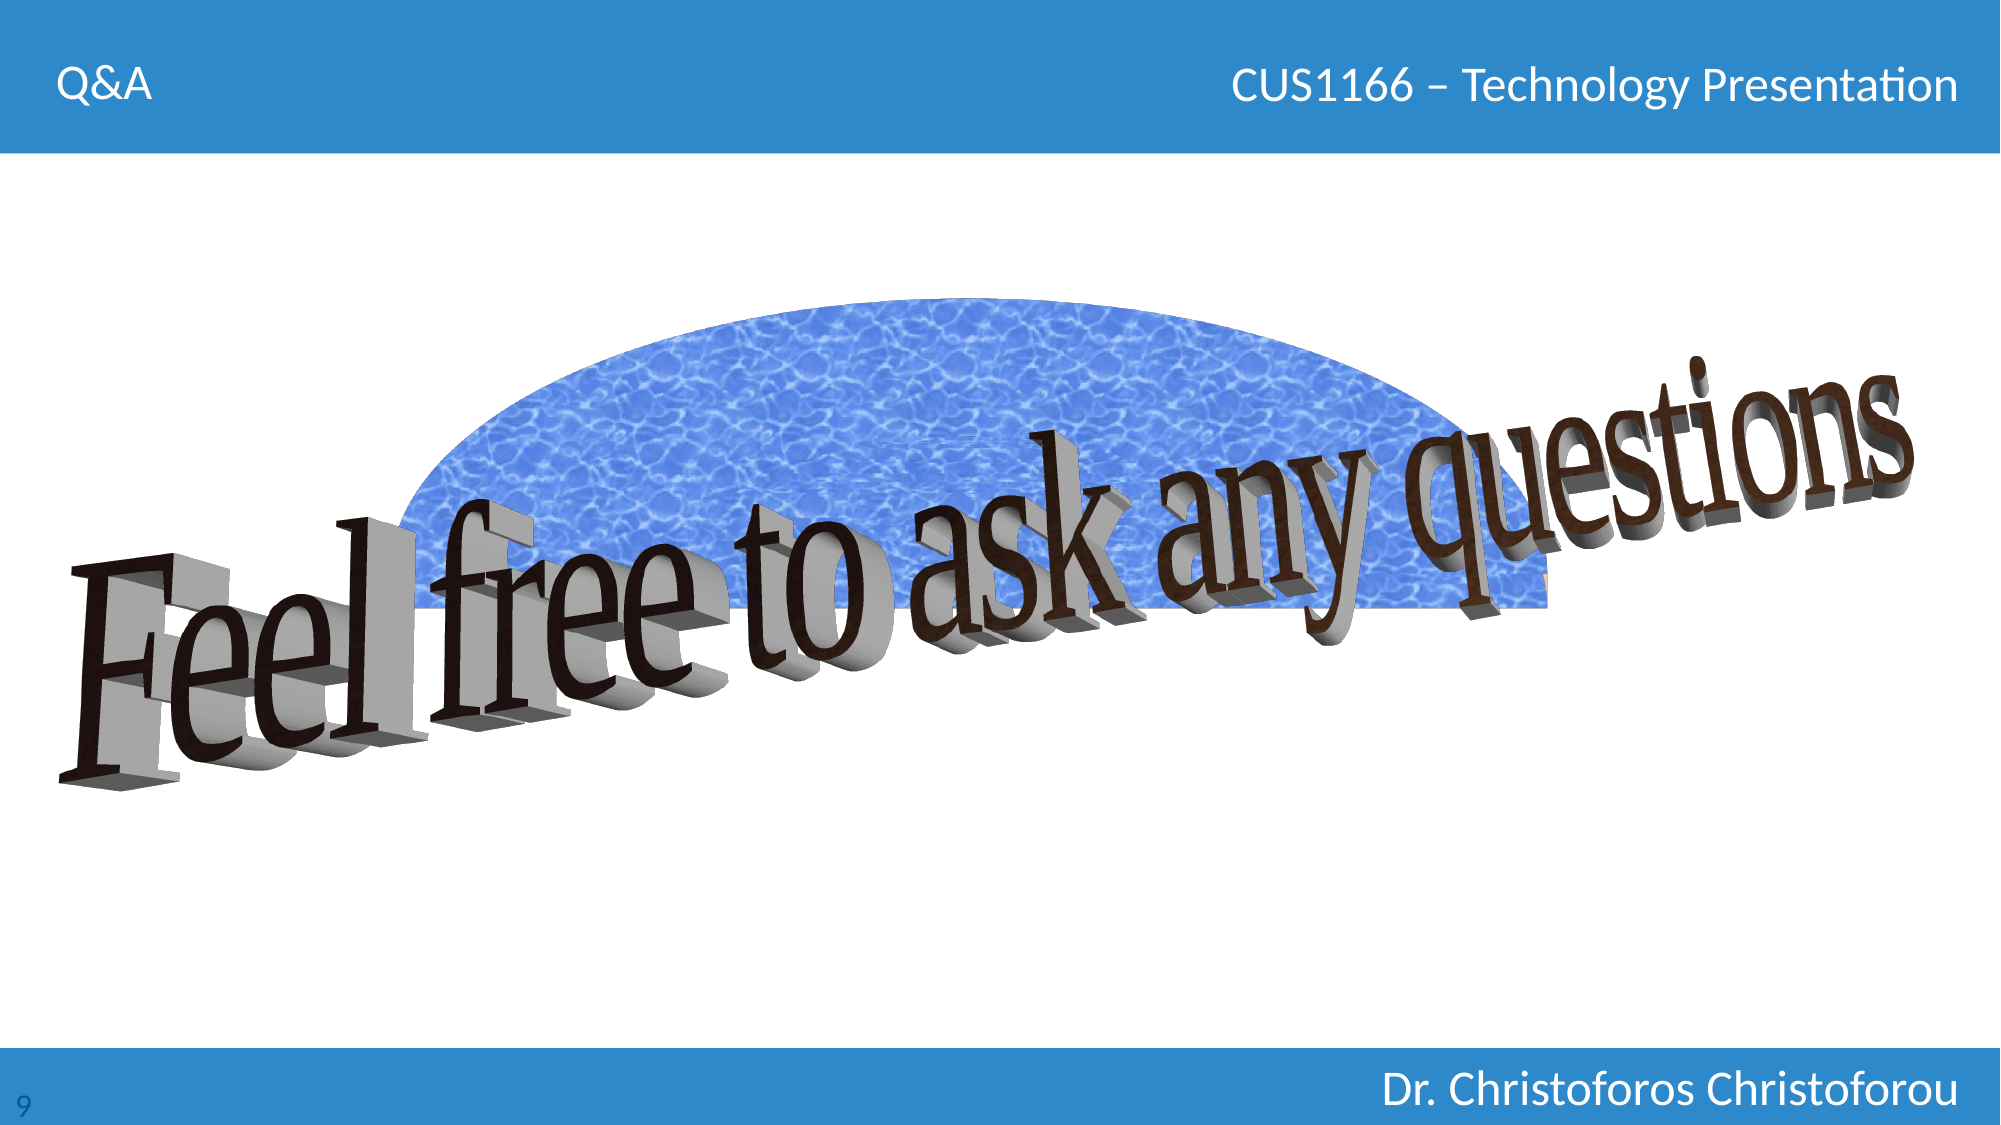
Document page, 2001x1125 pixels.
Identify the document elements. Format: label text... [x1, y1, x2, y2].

text_box Q&A [41, 41, 1330, 117]
